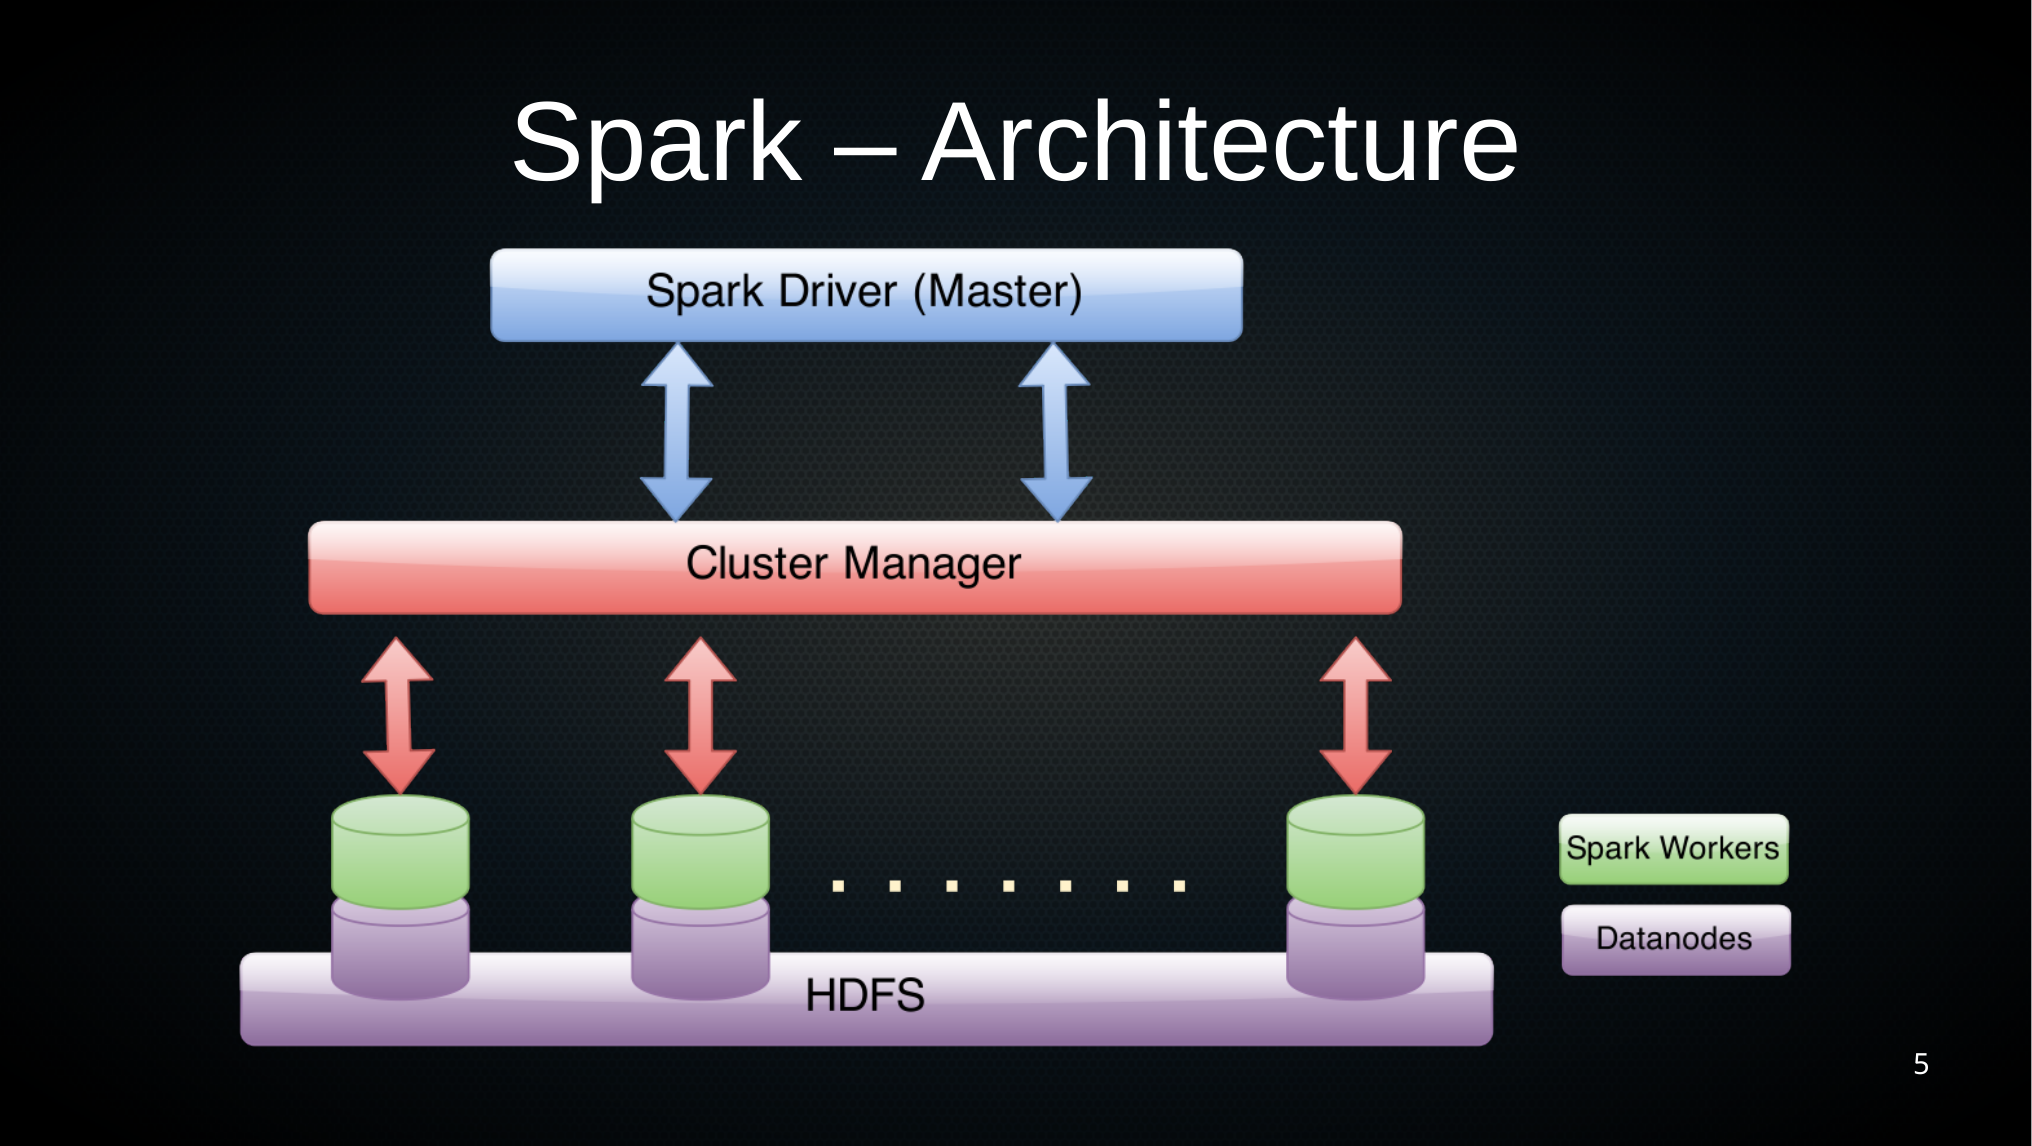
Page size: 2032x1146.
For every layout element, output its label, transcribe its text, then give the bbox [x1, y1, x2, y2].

title Spark – Architecture [101, 45, 1930, 237]
picture [0, 0, 2032, 1146]
